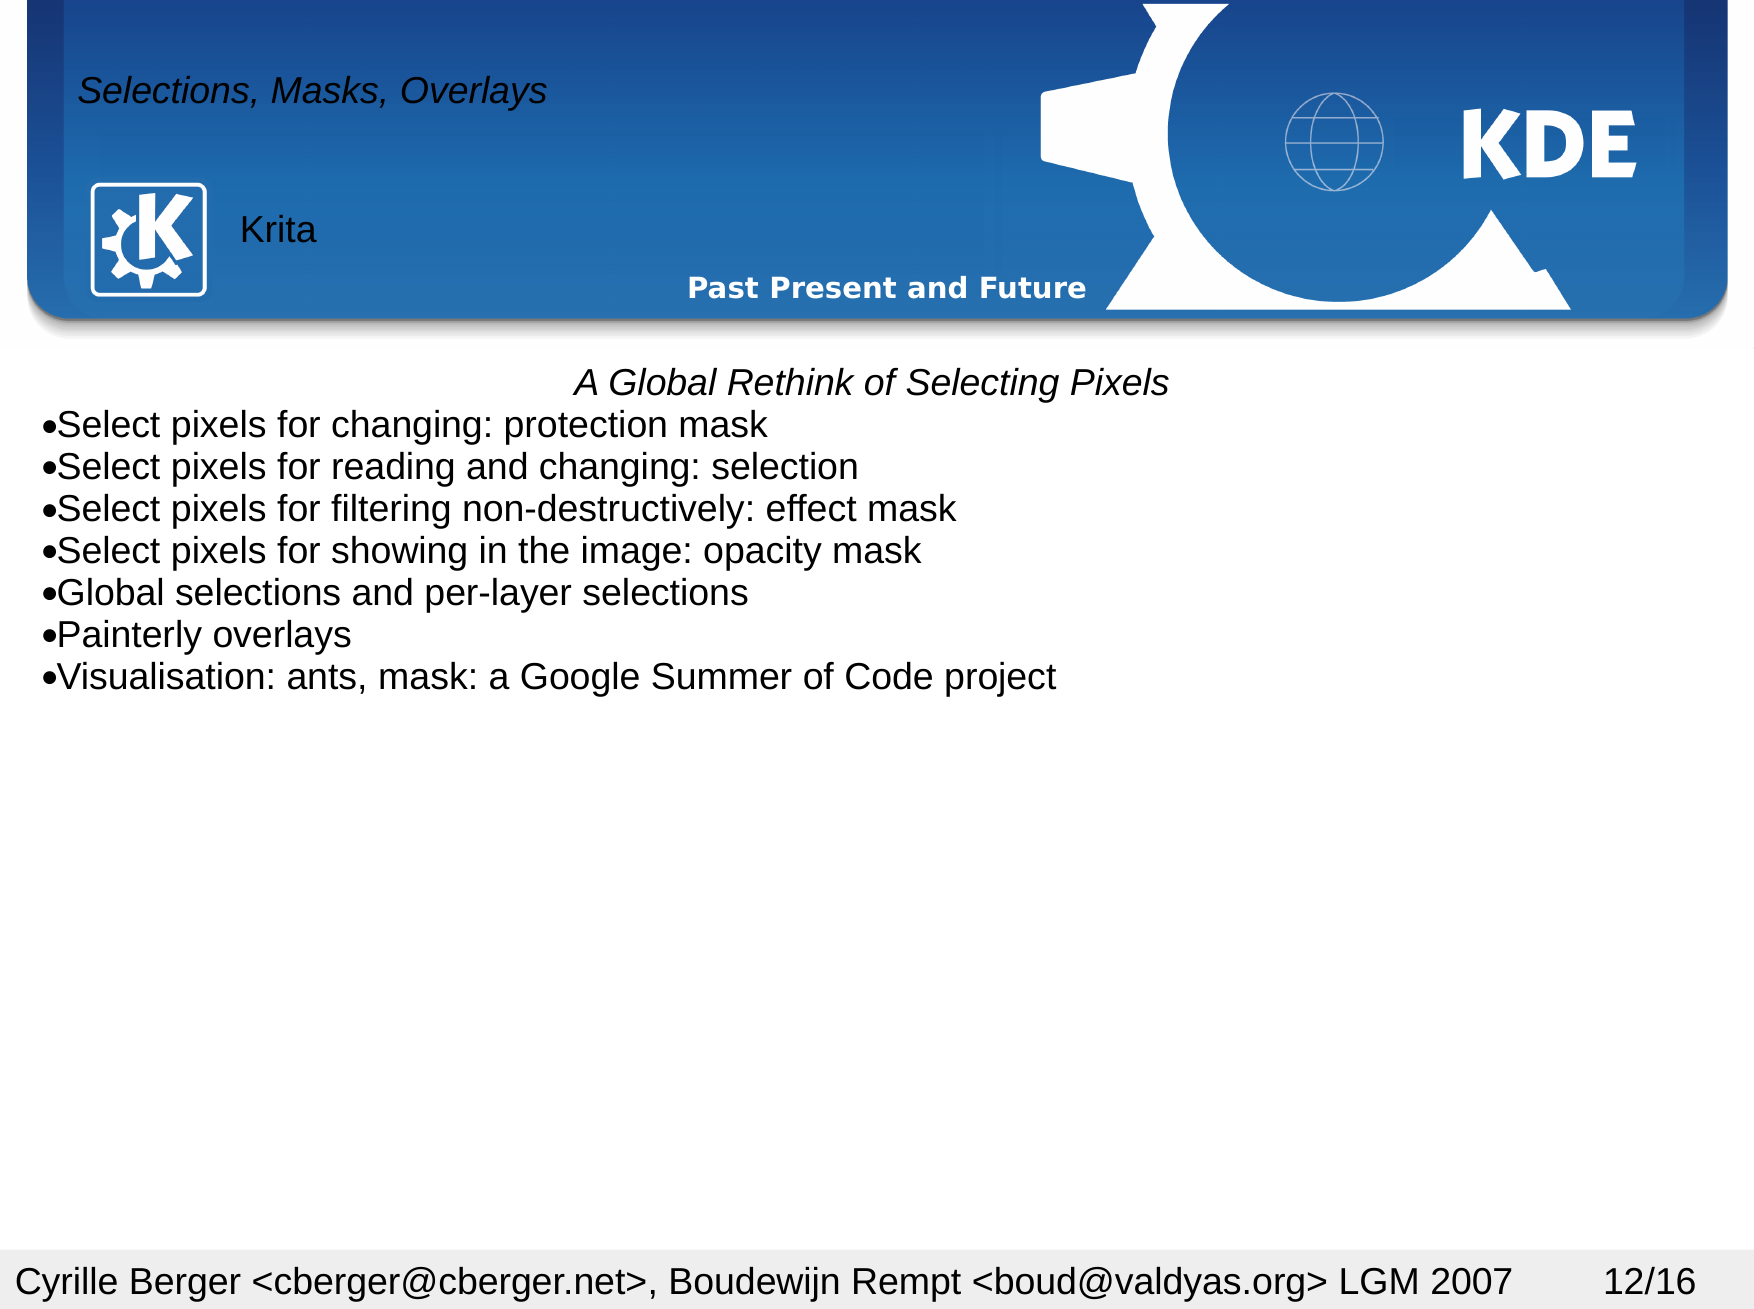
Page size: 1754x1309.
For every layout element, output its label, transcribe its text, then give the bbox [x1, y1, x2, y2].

text_box Selections, Masks, Overlays [62, 62, 1336, 190]
text_box A Global Rethink of Selecting Pixels Select pixels for changing: protection mask Select pixels for reading and changing: selection Select pixels for filtering non-destructively: effect mask Select pixels for showing in the image: opacity mask Global selections and per-layer selections Painterly overlays Visualisation: ants, mask: a Google Summer of Code project [27, 354, 1717, 1255]
picture [0, 0, 1754, 349]
